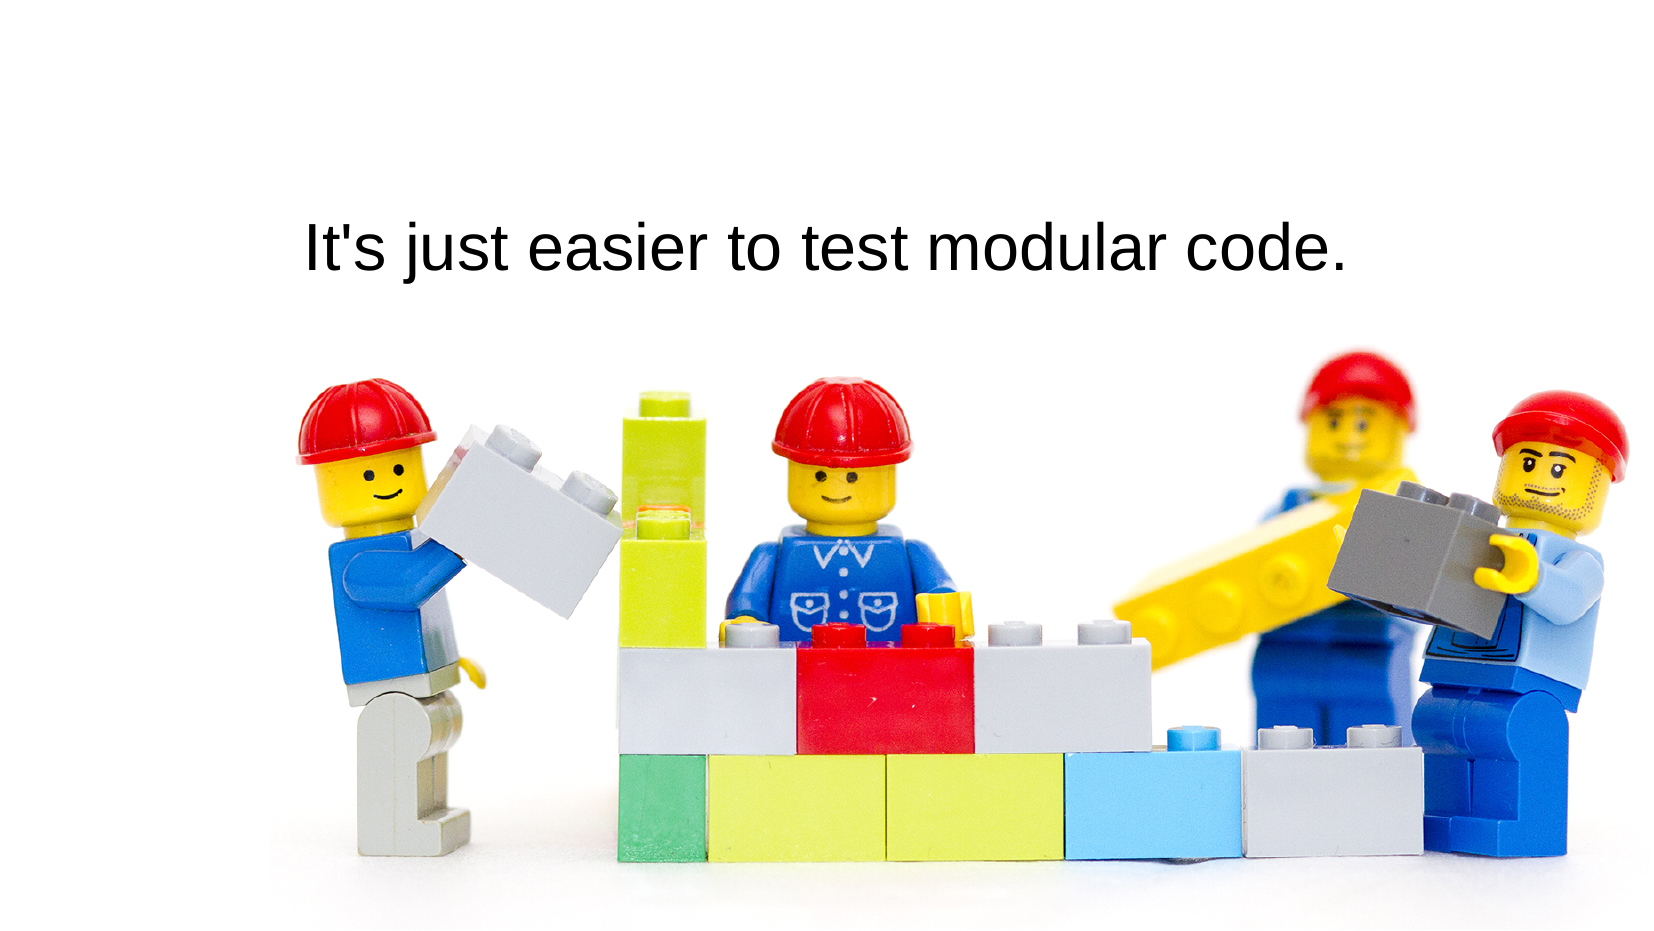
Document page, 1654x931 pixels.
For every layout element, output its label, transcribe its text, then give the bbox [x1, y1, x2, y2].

subtitle It's just easier to test modular code. [82, 37, 1571, 758]
picture [269, 315, 1650, 930]
